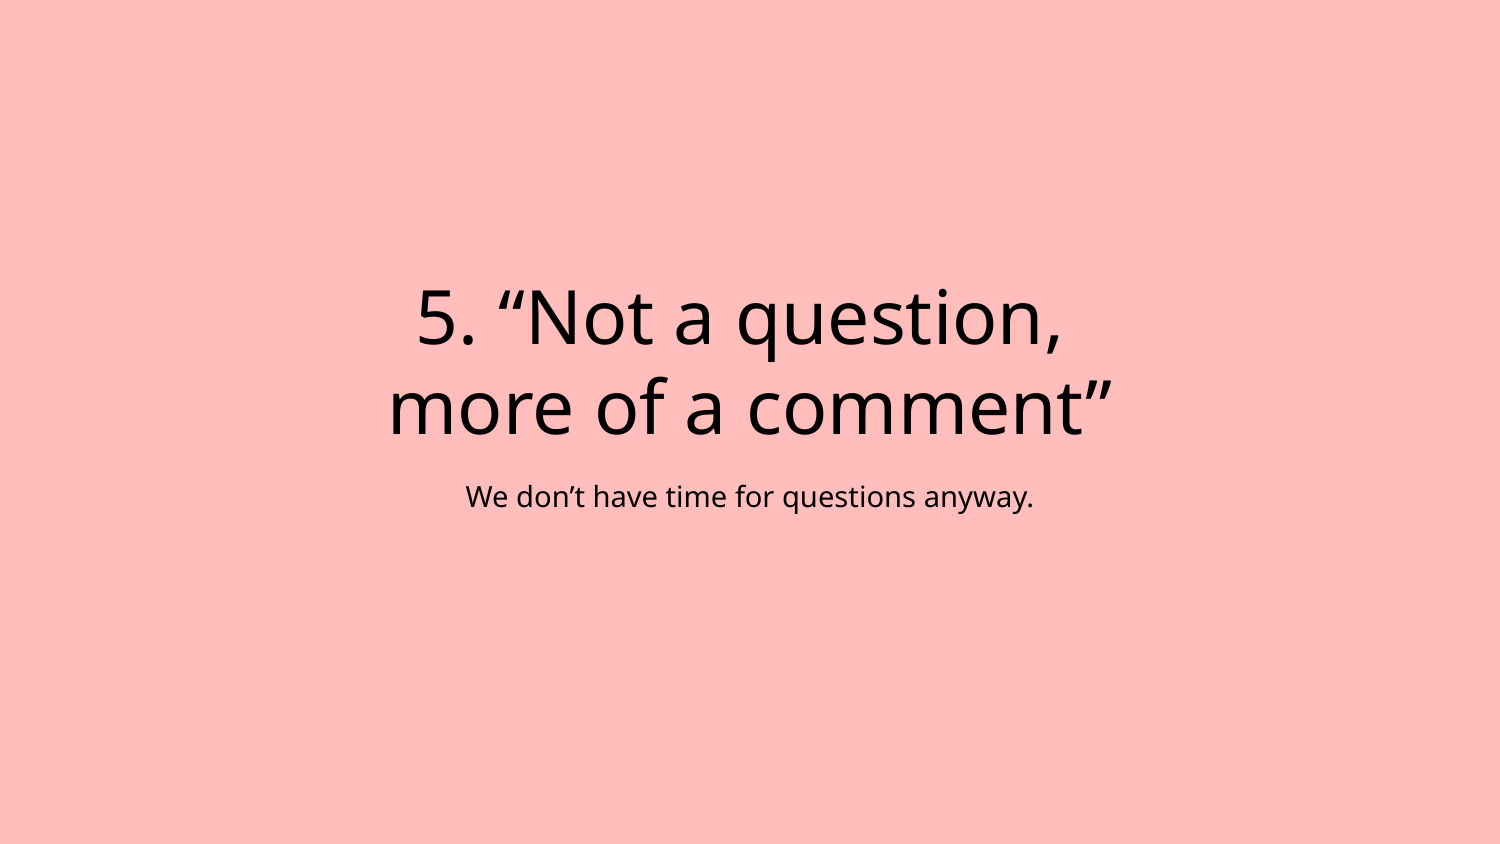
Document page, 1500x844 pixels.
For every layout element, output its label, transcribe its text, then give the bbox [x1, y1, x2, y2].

title 5. “Not a question, more of a comment” [249, 325, 1251, 394]
subtitle We don’t have time for questions anyway. [266, 478, 1234, 592]
